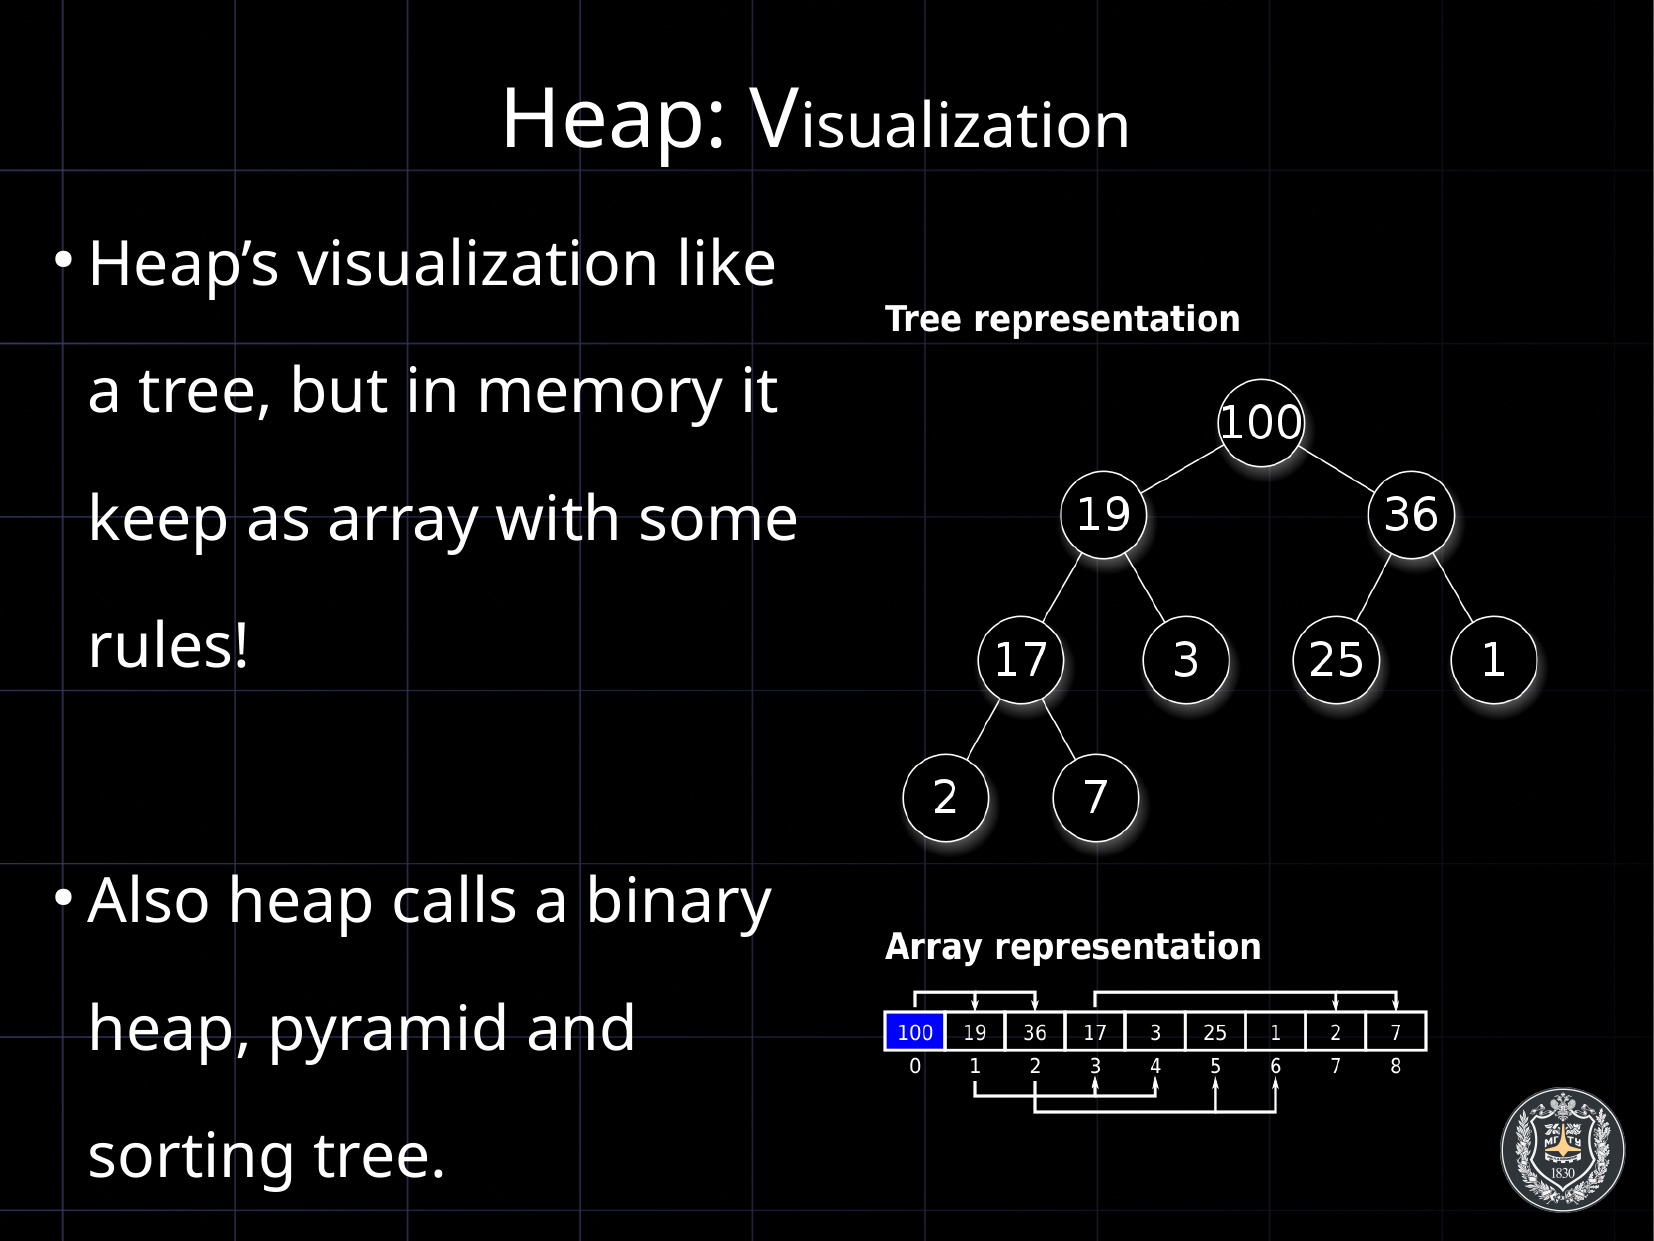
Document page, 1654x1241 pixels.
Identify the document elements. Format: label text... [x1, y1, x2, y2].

text_box Heap’s visualization like a tree, but in memory it keep as array with some rules! Also heap calls a binary heap, pyramid and sorting tree. [37, 168, 826, 1241]
picture [0, 0, 1654, 1241]
title Heap: Visualization [82, 37, 1571, 193]
